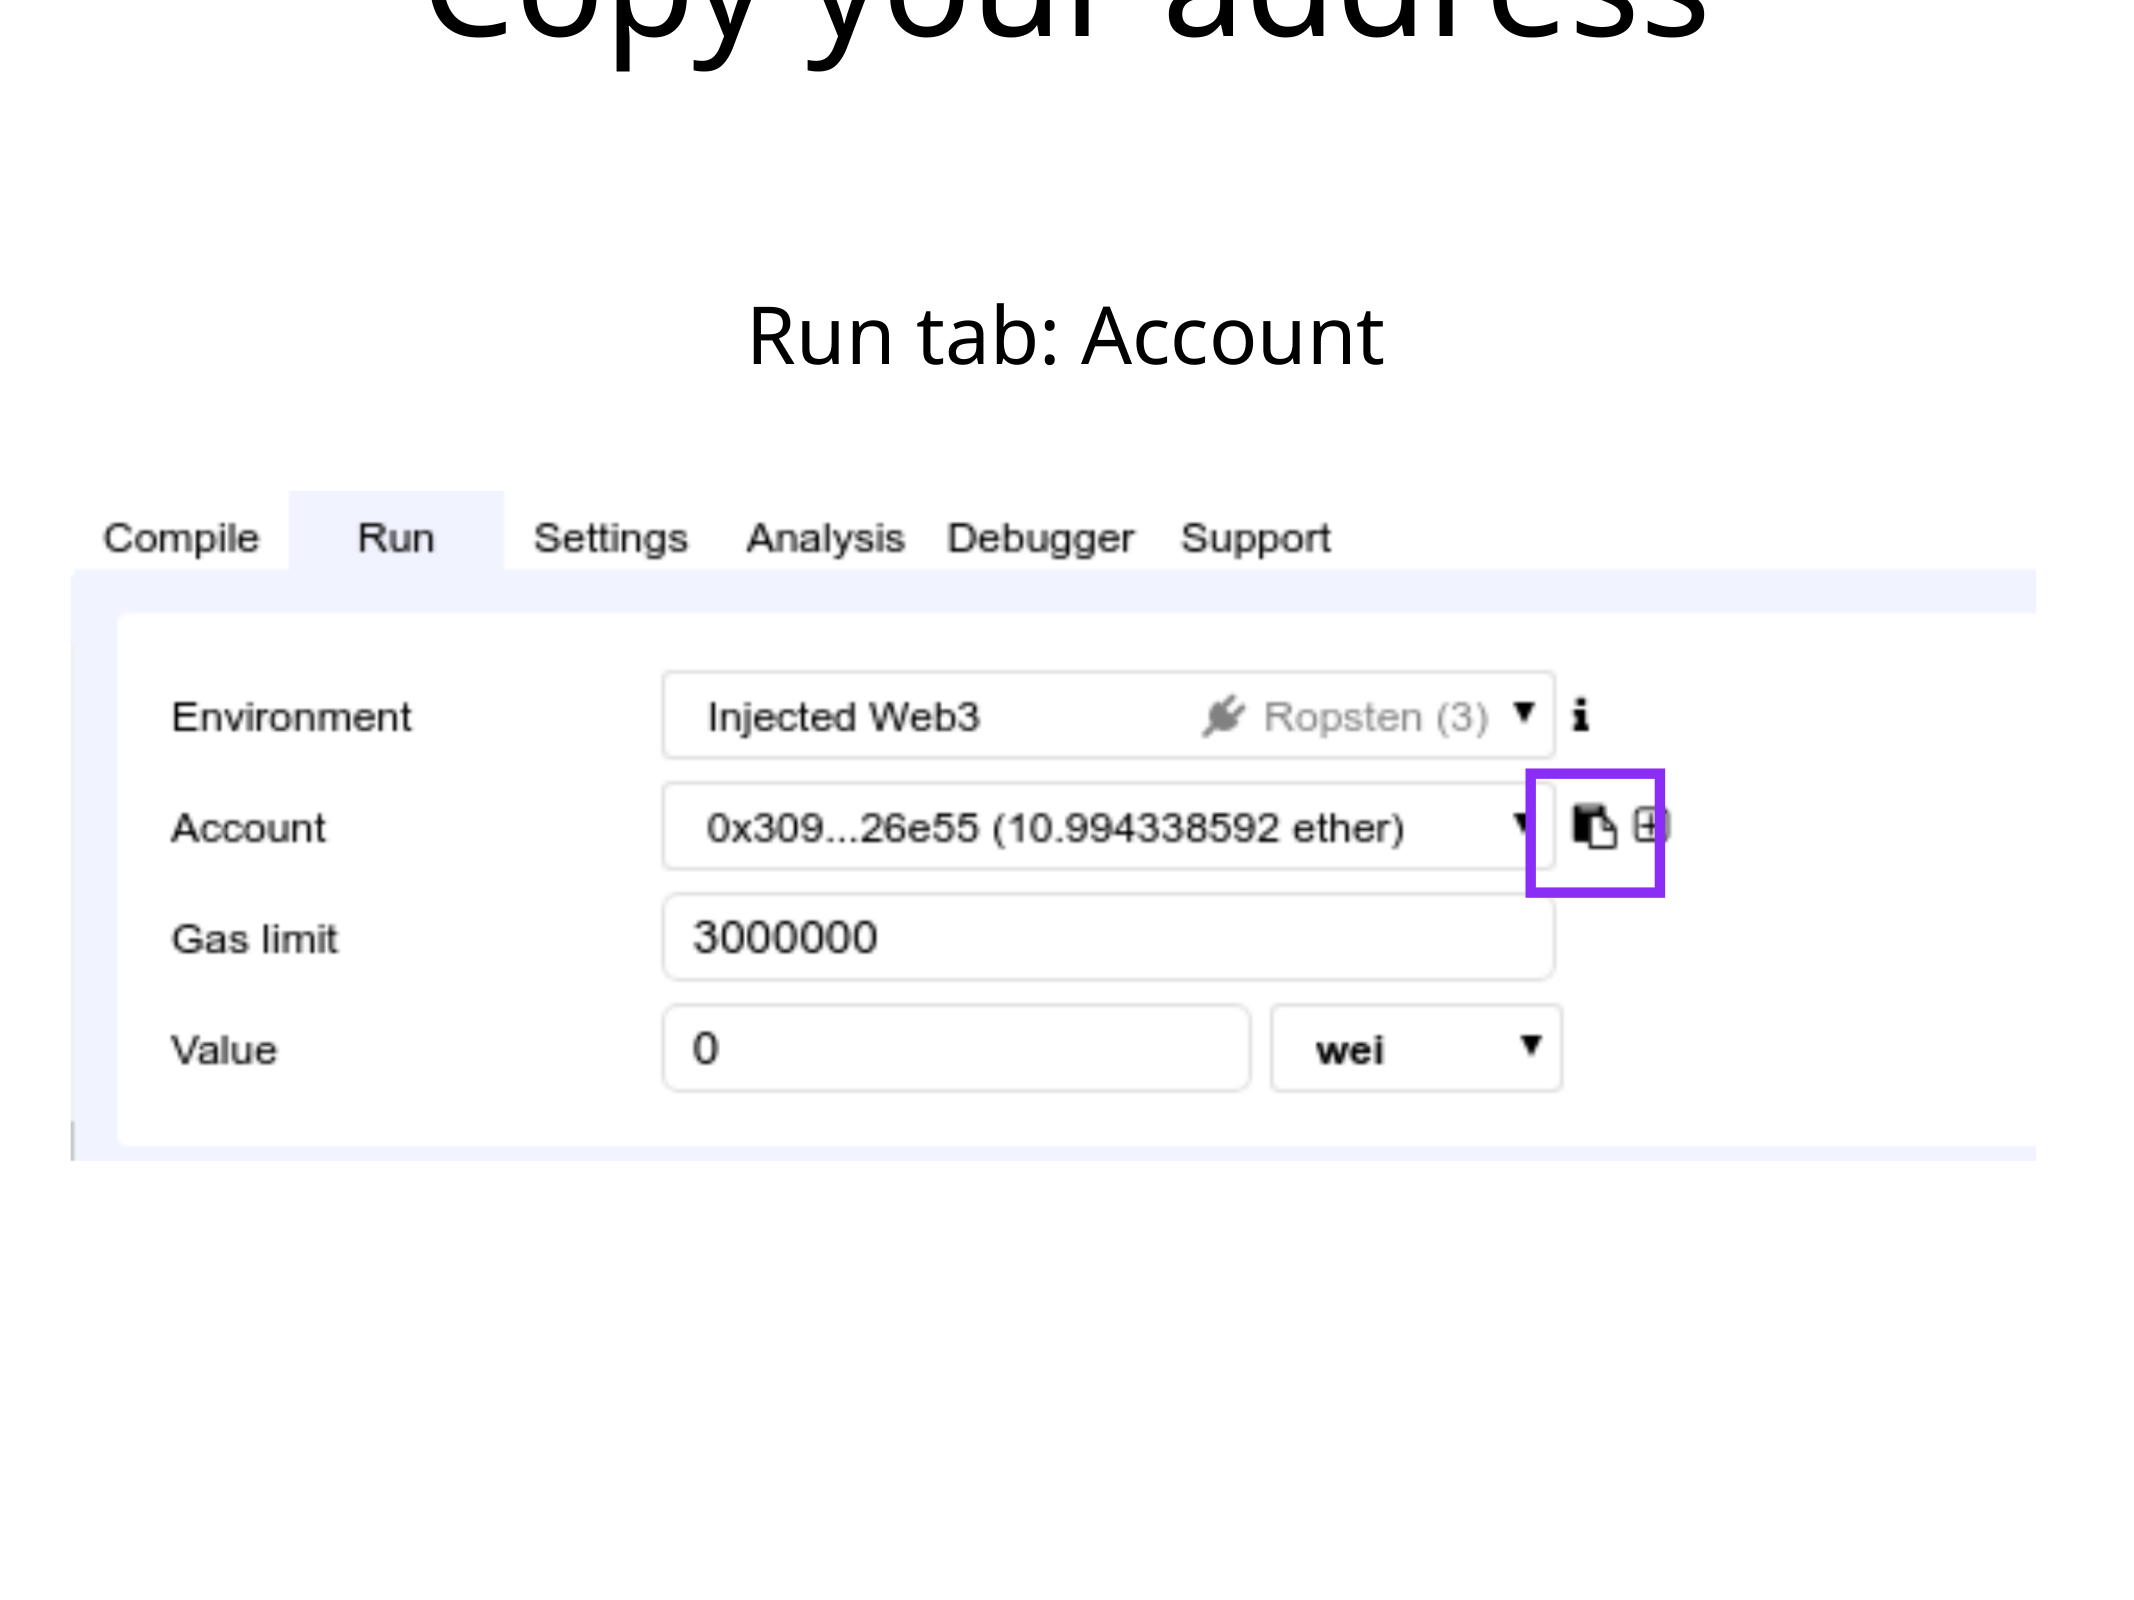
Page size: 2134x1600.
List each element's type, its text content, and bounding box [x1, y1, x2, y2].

title Copy your address [69, 0, 2064, 420]
picture [2, 420, 2132, 1238]
subtitle Run tab: Account ( when dependencies.js is the active file ) [112, 277, 2021, 420]
